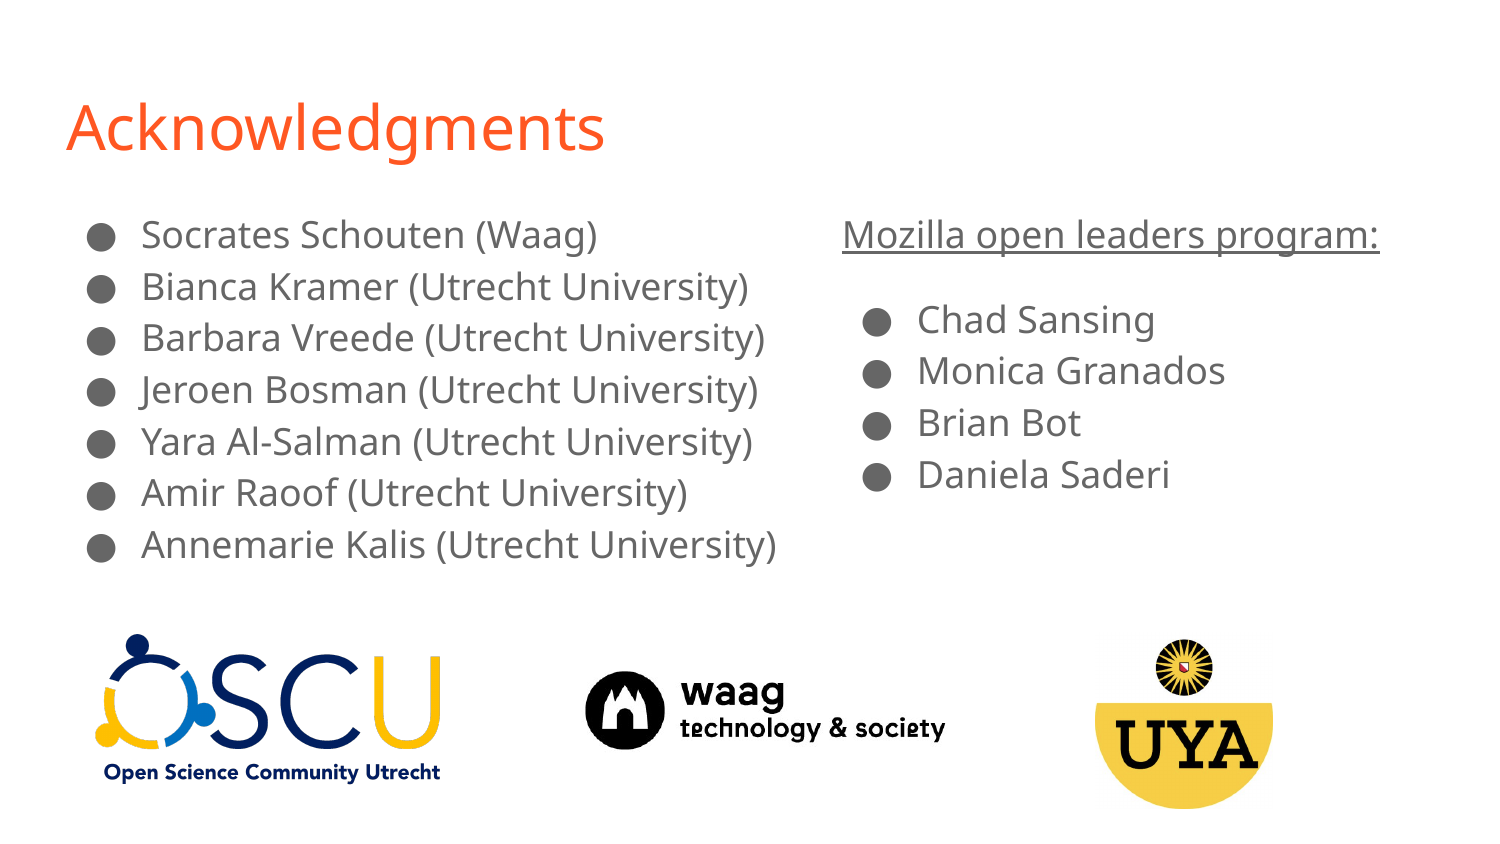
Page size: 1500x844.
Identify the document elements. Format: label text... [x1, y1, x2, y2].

title Acknowledgments [51, 72, 1449, 167]
list Socrates Schouten (Waag) Bianca Kramer (Utrecht University) Barbara Vreede (Utrecht University) Jeroen Bosman (Utrecht University) Yara Al-Salman (Utrecht University) Amir Raoof (Utrecht University) Annemarie Kalis (Utrecht University) [51, 189, 805, 750]
picture [1095, 632, 1273, 809]
list Mozilla open leaders program: Chad Sansing Monica Granados Brian Bot Daniela Saderi [826, 189, 1483, 492]
picture [551, 653, 996, 766]
picture [93, 632, 452, 787]
